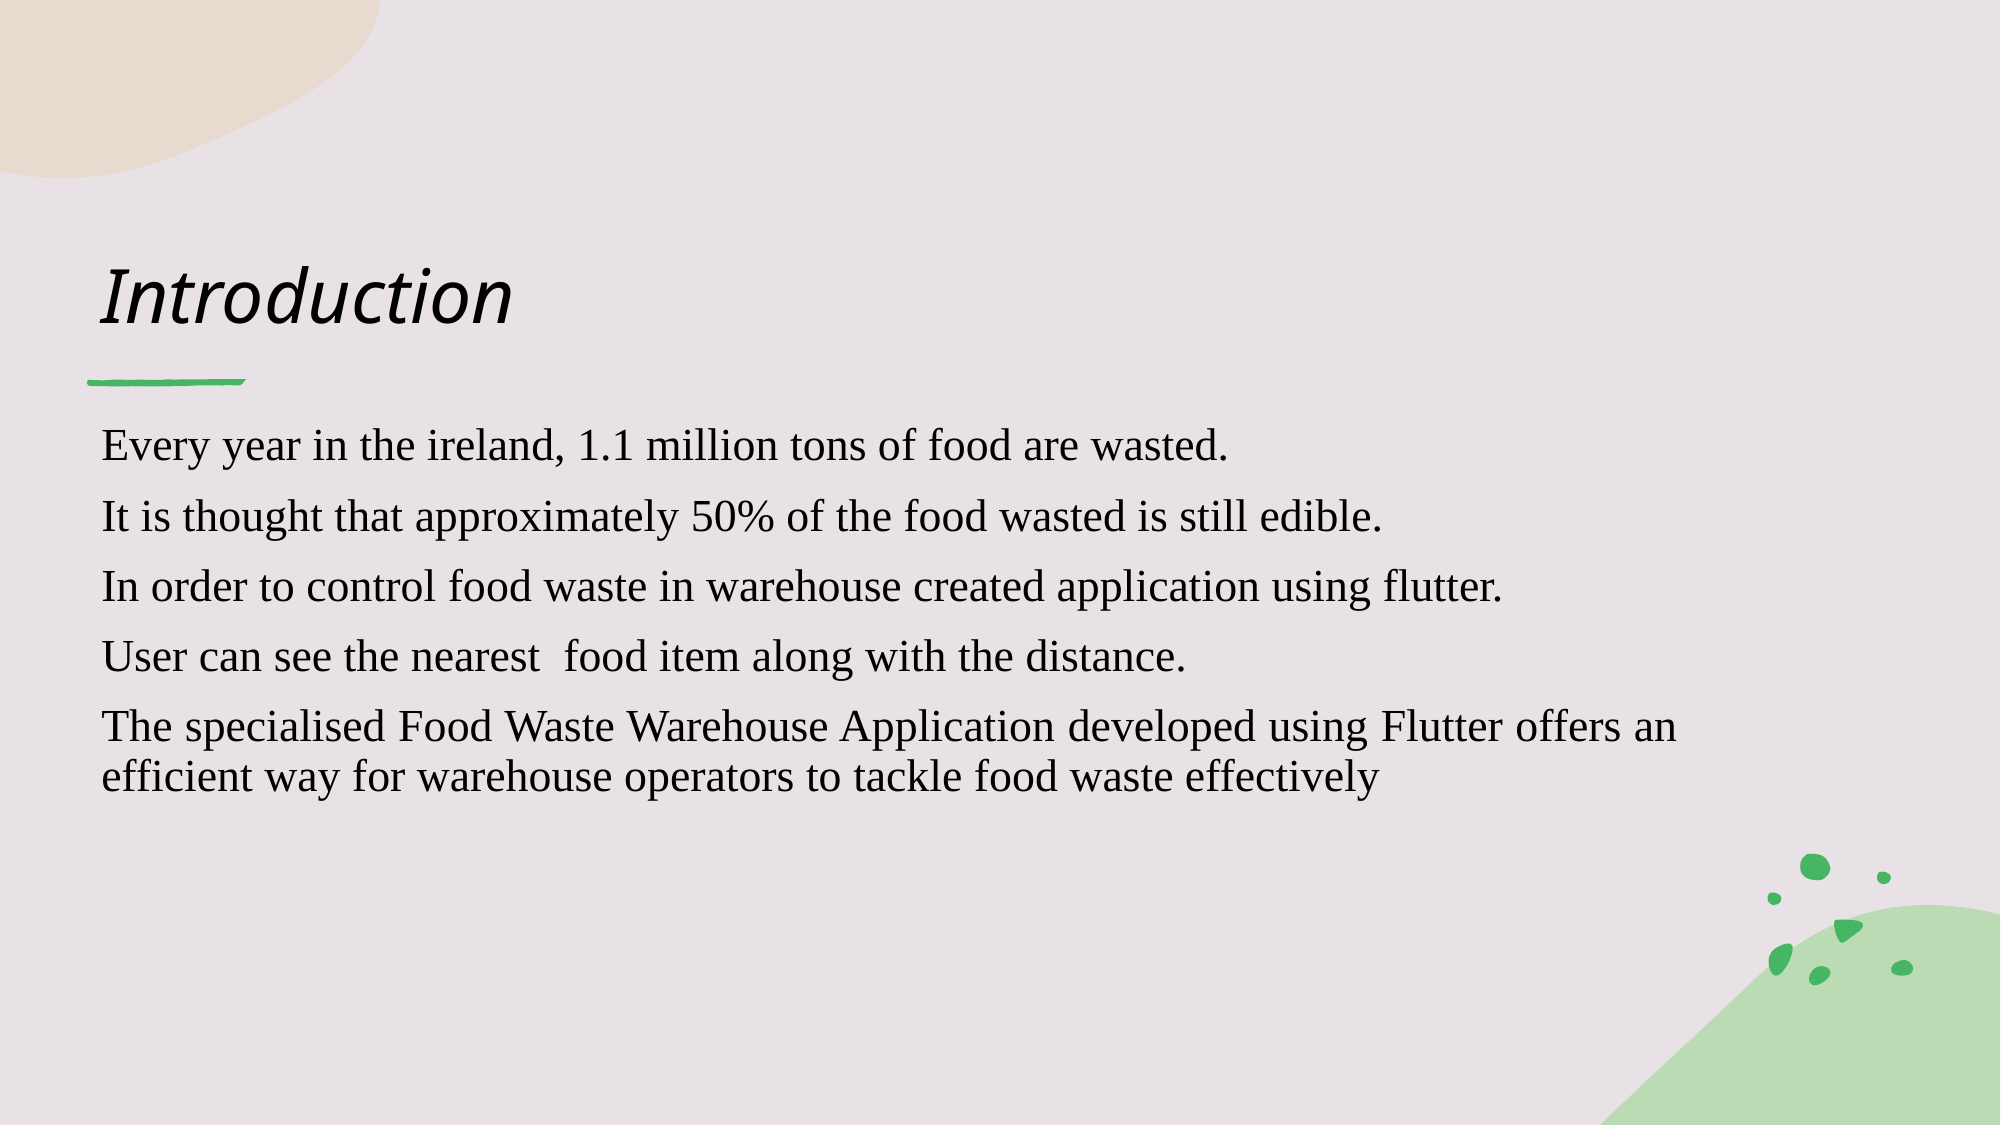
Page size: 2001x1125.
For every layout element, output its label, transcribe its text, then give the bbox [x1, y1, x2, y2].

list Every year in the ireland, 1.1 million tons of food are wasted. It is thought that approximately 50% of the food wasted is still edible. In order to control food waste in warehouse created application using flutter. User can see the nearest food item along with the distance. The specialised Food Waste Warehouse Application developed using Flutter offers an efficient way for warehouse operators to tackle food waste effectively [86, 413, 1787, 996]
title Introduction [86, 129, 1740, 347]
